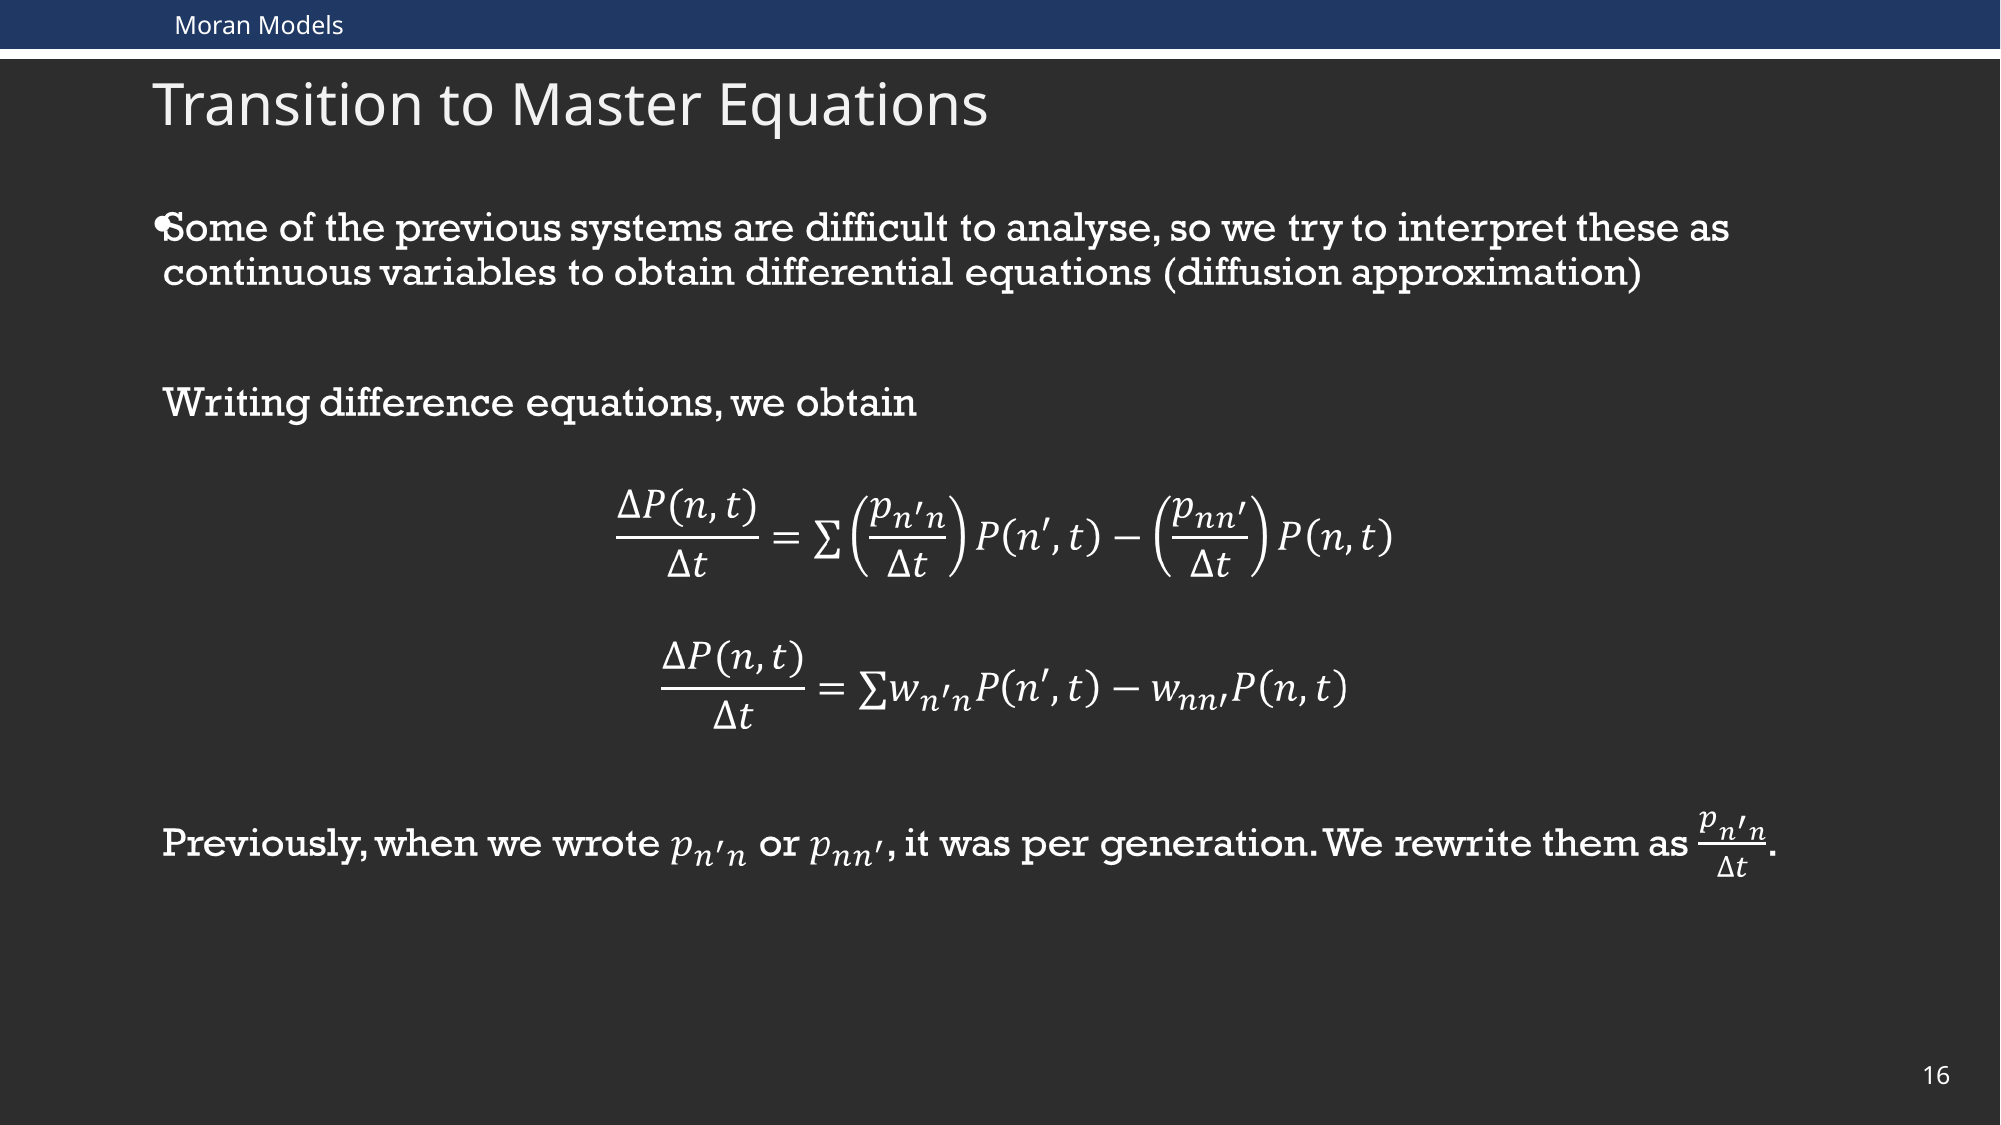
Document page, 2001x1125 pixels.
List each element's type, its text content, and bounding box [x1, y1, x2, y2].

slide_number <number> [1515, 1046, 1966, 1107]
footer Moran Models [0, 0, 519, 51]
title Transition to Master Equations [137, 59, 1863, 169]
list [137, 188, 1863, 1028]
